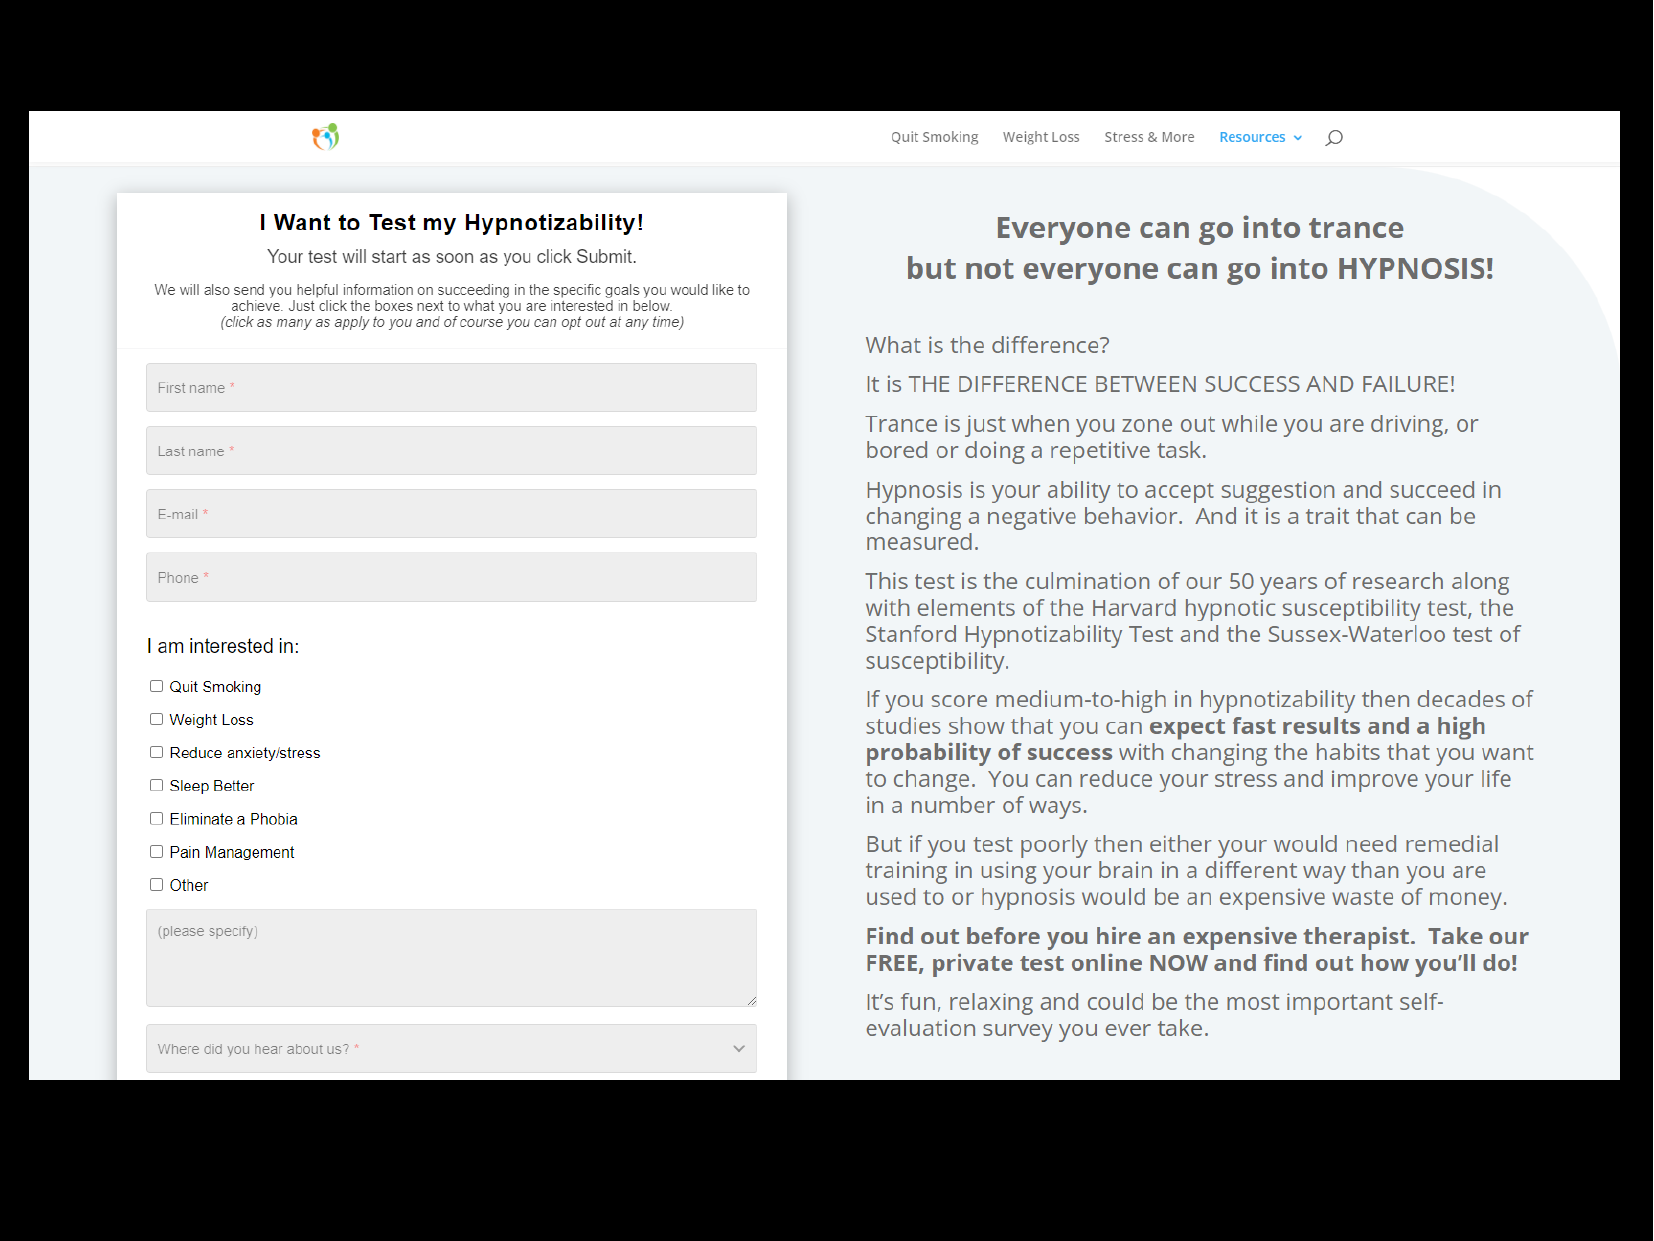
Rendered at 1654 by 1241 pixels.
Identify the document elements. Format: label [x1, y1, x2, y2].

picture [29, 111, 1620, 1080]
